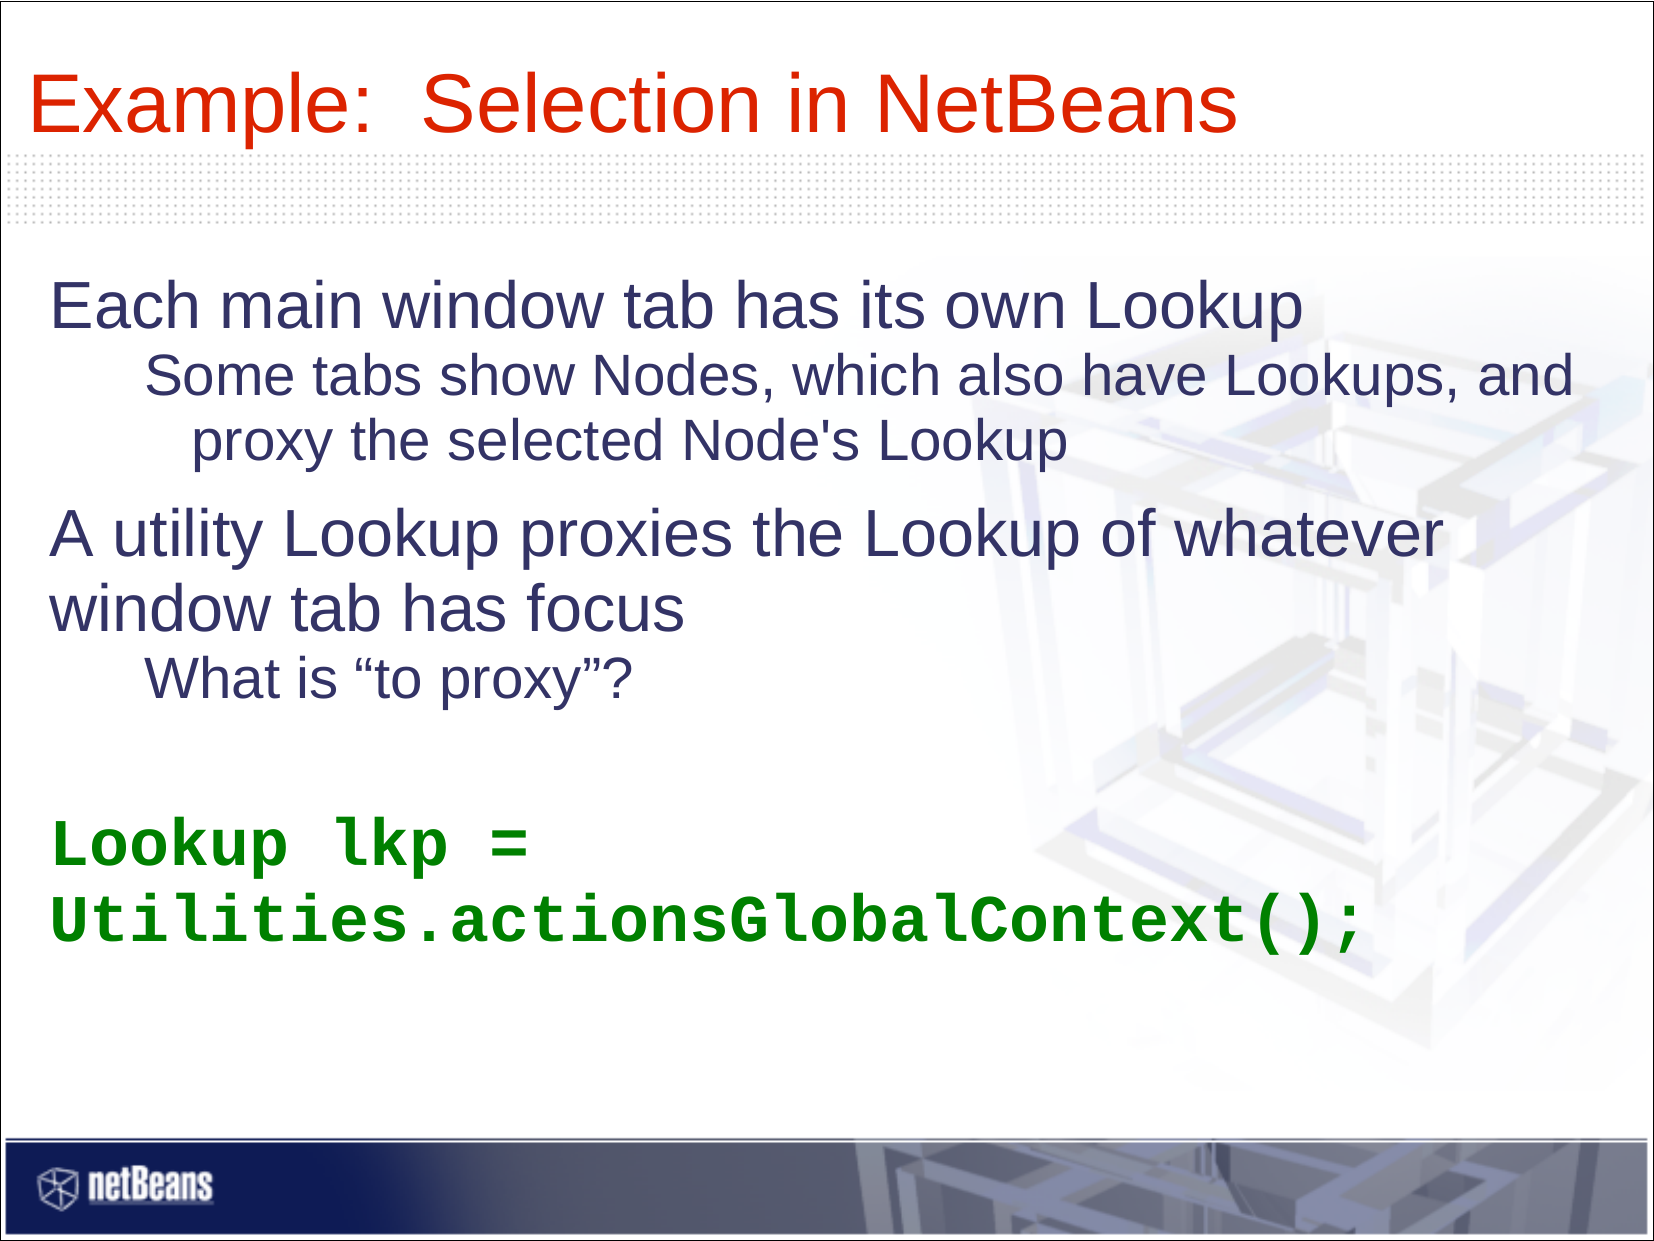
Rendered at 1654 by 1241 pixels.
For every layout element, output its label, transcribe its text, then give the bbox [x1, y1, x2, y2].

picture [1, 2, 1653, 1240]
list Each main window tab has its own Lookup Some tabs show Nodes, which also have Lookups, and proxy the selected Node's Lookup A utility Lookup proxies the Lookup of whatever window tab has focus What is “to proxy”? Lookup lkp = Utilities.actionsGlobalContext(); [49, 268, 1654, 1122]
title Example: Selection in NetBeans [27, 0, 1627, 208]
